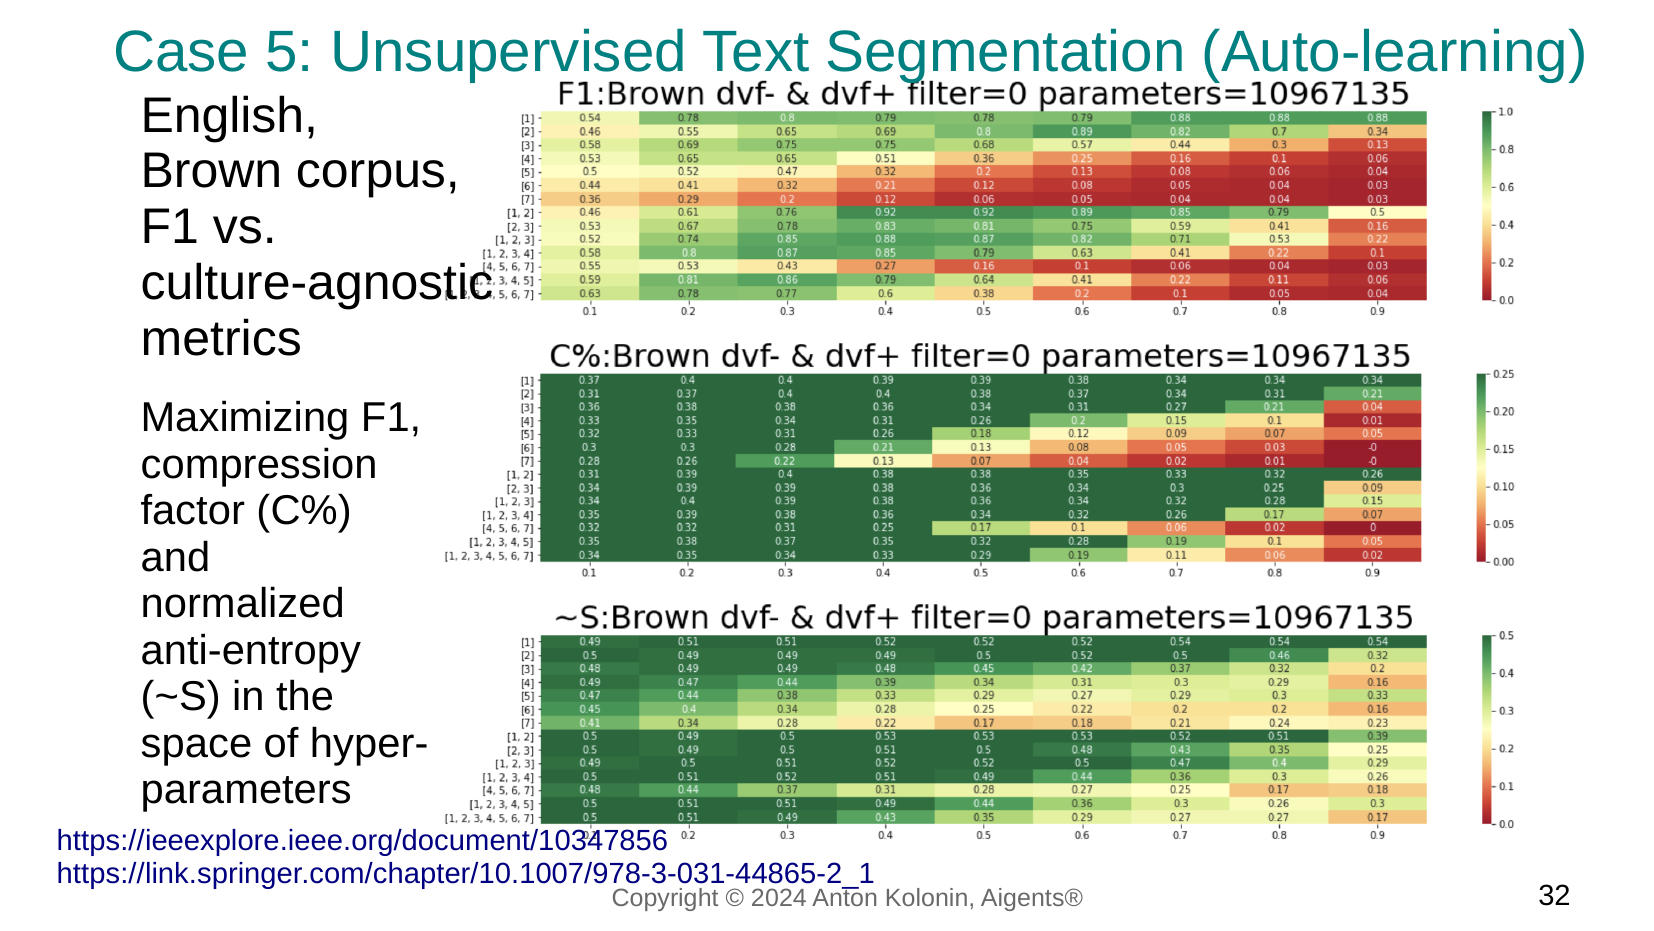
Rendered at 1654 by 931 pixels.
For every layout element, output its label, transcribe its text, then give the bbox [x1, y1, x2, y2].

text_box https://ieeexplore.ieee.org/document/10347856 https://link.springer.com/chapter/10.1007/978-3-031-44865-2_1 [41, 816, 892, 897]
text_box English, Brown corpus, F1 vs. culture-agnostic metrics [125, 101, 509, 374]
picture [426, 101, 1534, 852]
text_box Case 5: Unsupervised Text Segmentation (Auto-learning) [0, 0, 1654, 101]
text_box Maximizing F1, compression factor (C%) and normalized anti-entropy (~S) in the space of hyper-parameters [125, 386, 446, 816]
